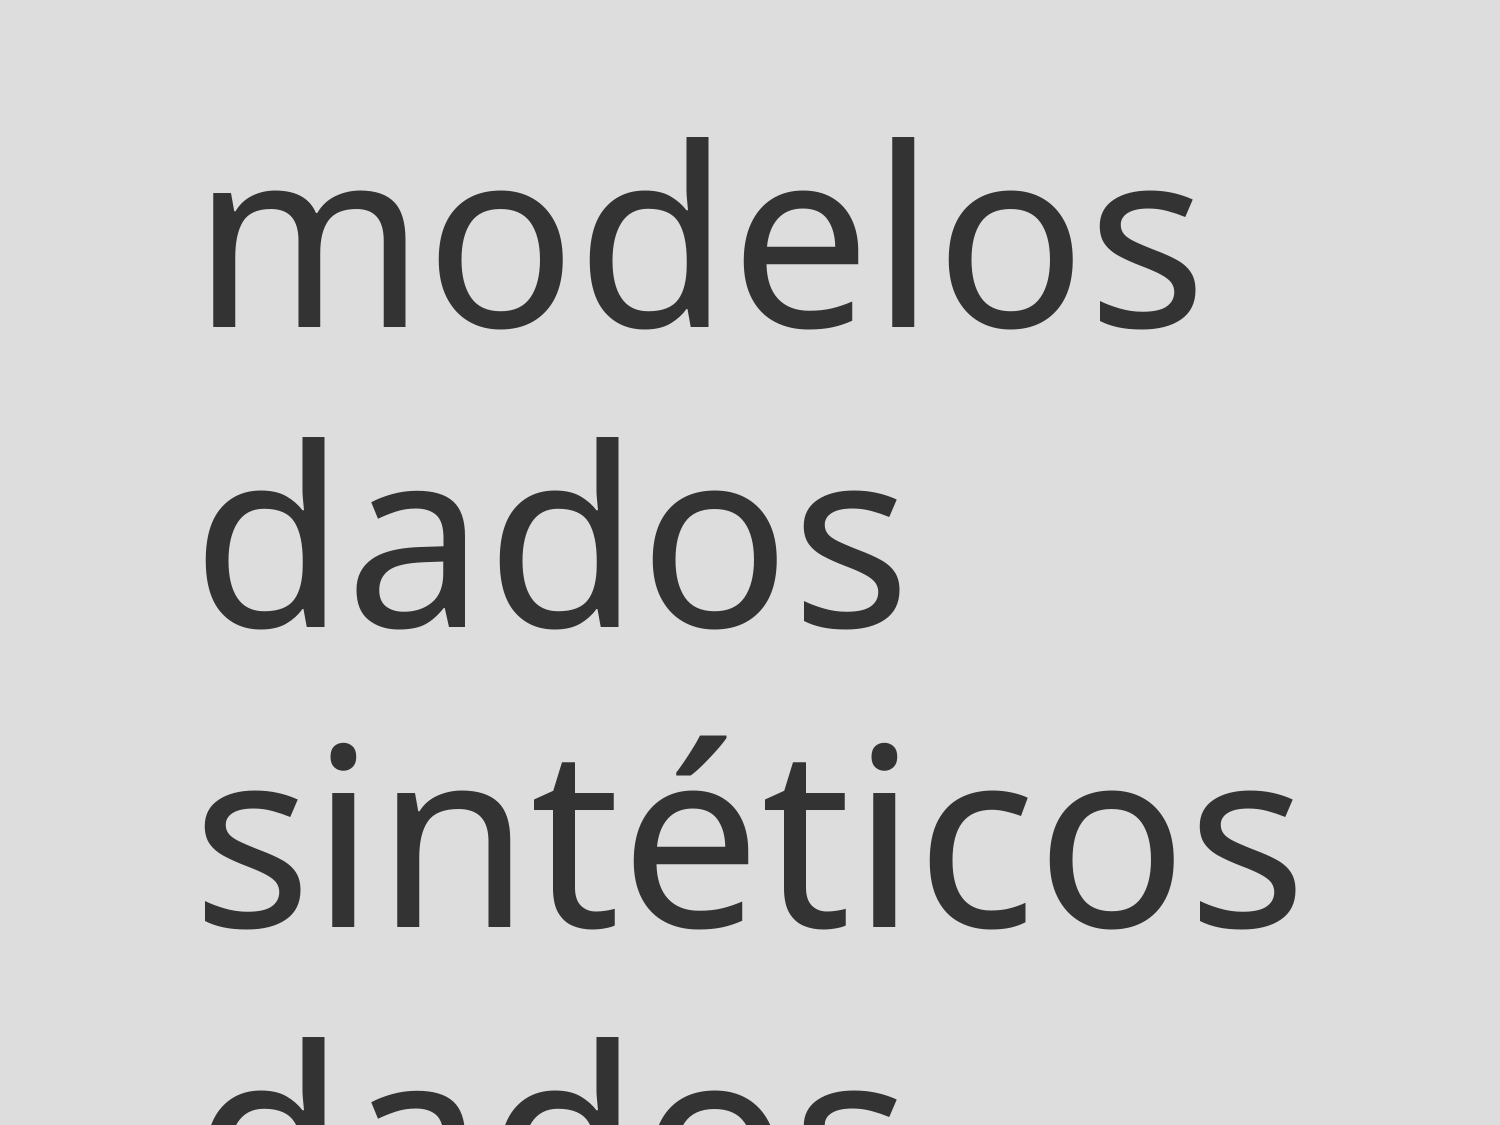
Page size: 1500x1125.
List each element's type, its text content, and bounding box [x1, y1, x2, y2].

title modelos dados sintéticos dados reais [75, 64, 1425, 1028]
